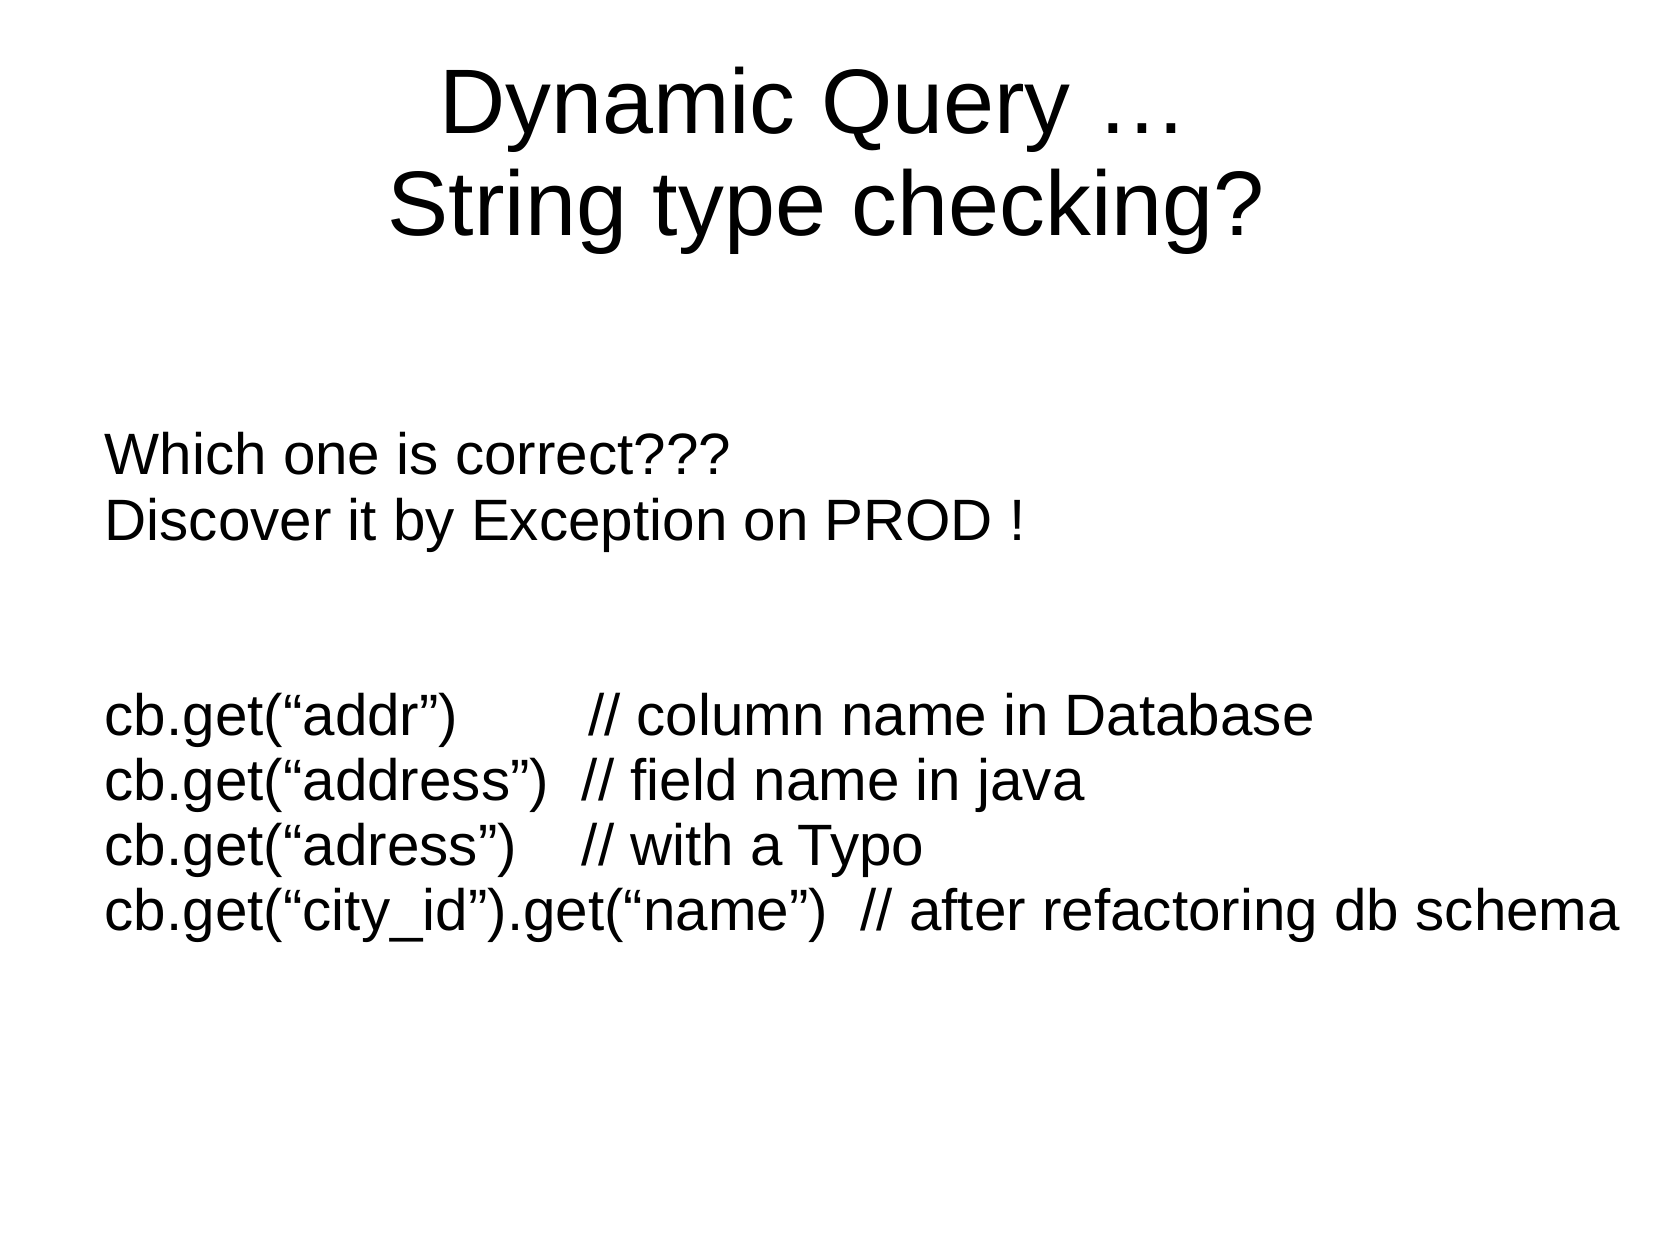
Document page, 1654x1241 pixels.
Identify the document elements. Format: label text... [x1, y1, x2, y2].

text_box Which one is correct??? Discover it by Exception on PROD ! cb.get(“addr”) // column name in Database cb.get(“address”) // field name in java cb.get(“adress”) // with a Typo cb.get(“city_id”).get(“name”) // after refactoring db schema [90, 414, 1638, 1081]
title Dynamic Query … String type checking? [82, 49, 1571, 257]
